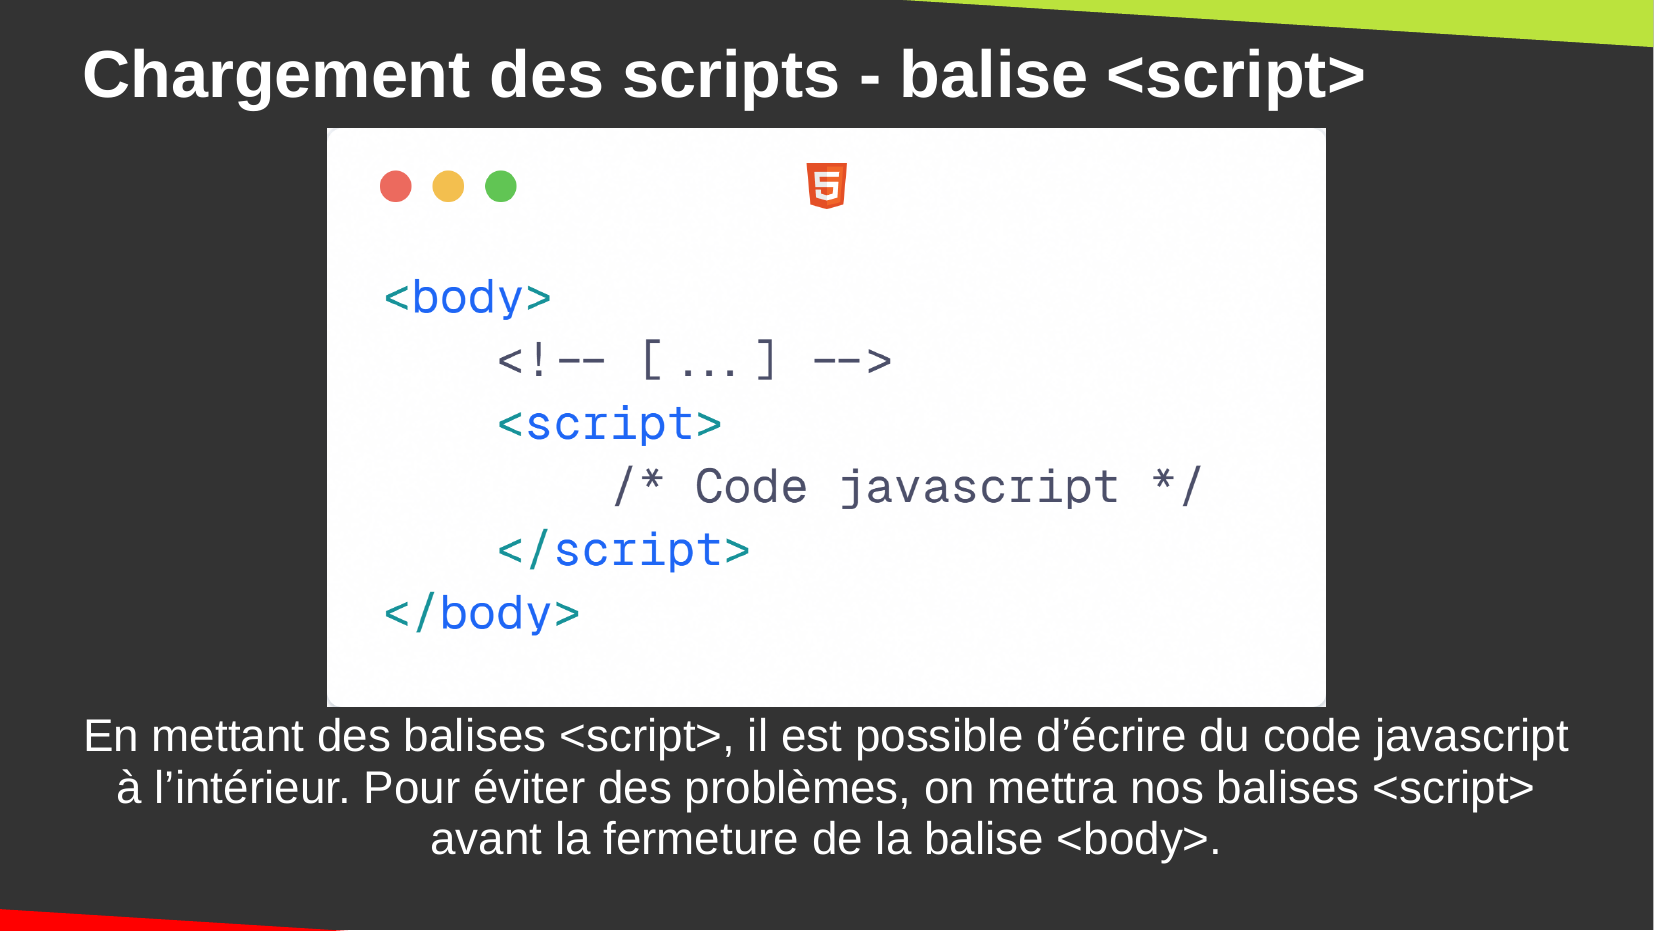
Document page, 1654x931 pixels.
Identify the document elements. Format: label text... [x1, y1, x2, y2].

picture [327, 128, 1326, 707]
text_box [0, 909, 349, 931]
title Chargement des scripts - balise <script> [82, 37, 1571, 114]
text_box [903, 0, 1654, 48]
text_box En mettant des balises <script>, il est possible d’écrire du code javascript à l’intérieur. Pour éviter des problèmes, on mettra nos balises <script> avant la fermeture de la balise <body>. [52, 702, 1602, 886]
